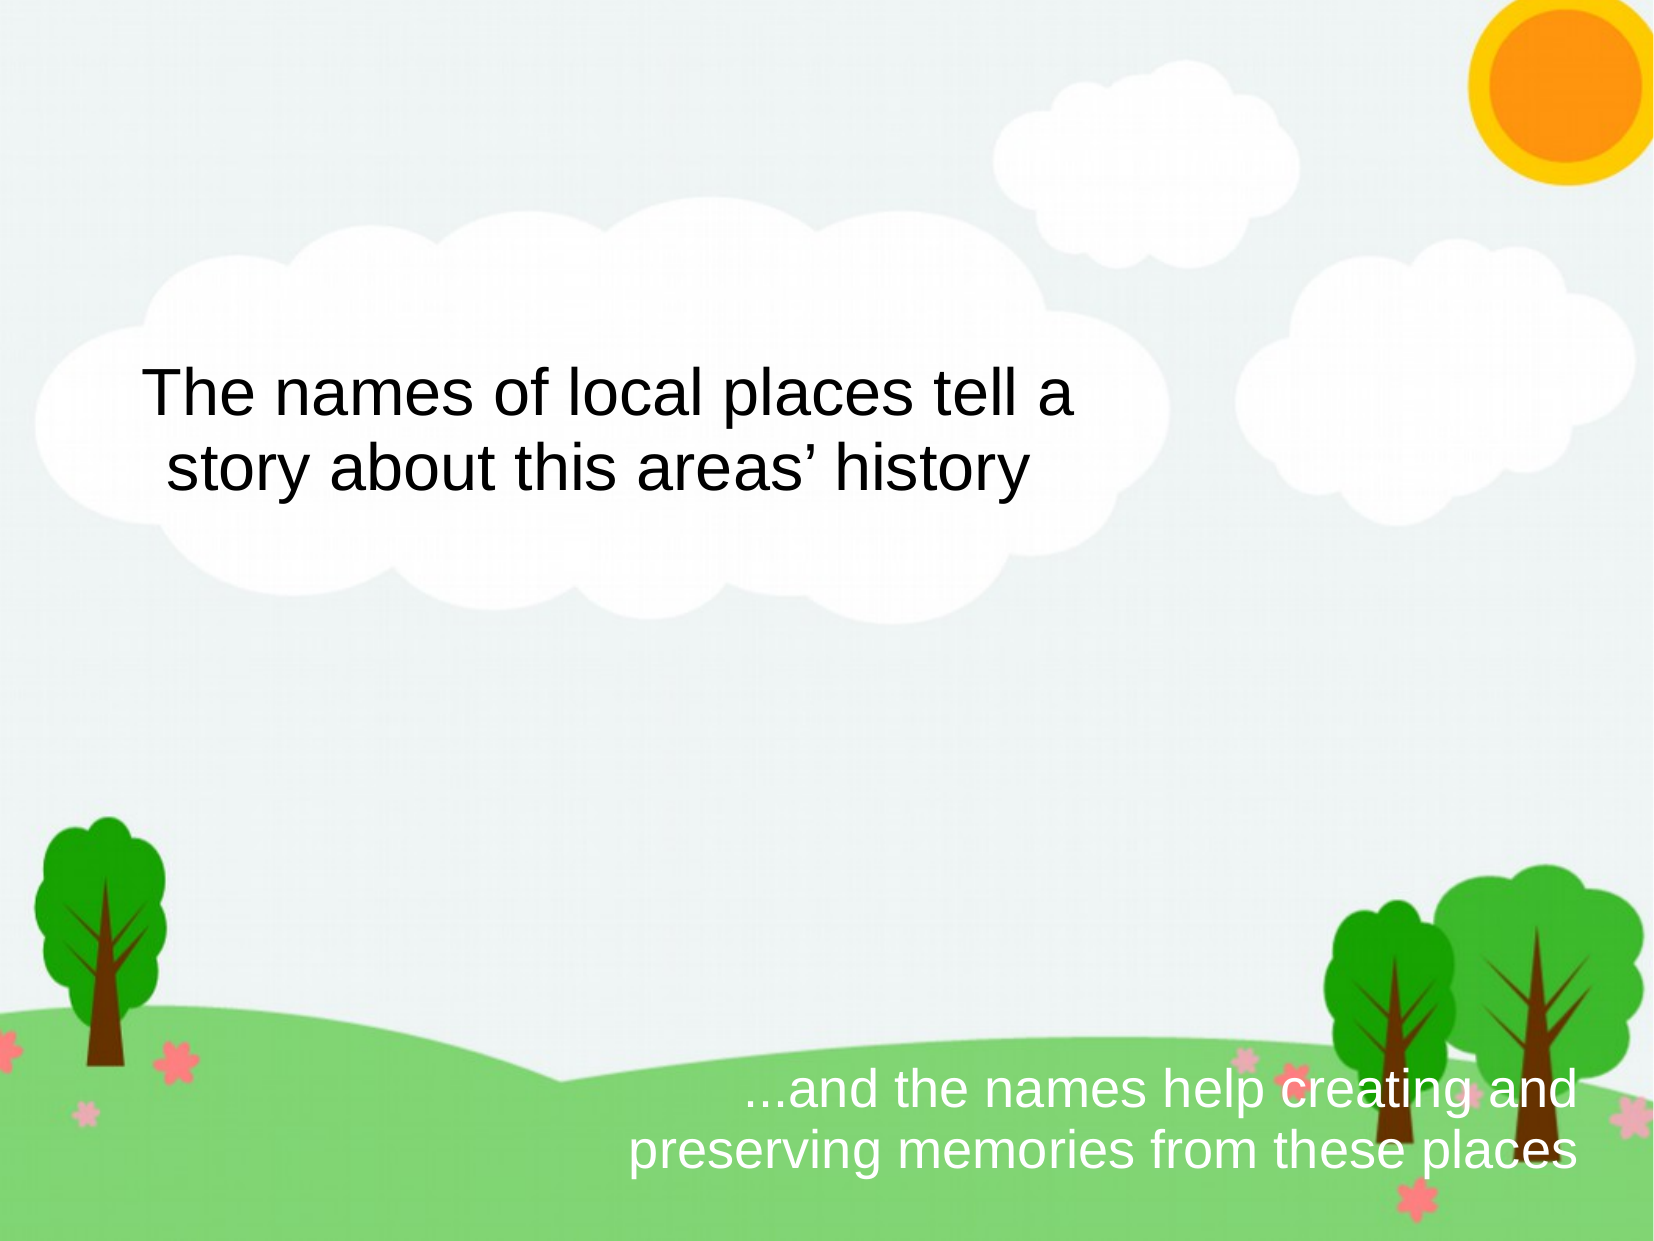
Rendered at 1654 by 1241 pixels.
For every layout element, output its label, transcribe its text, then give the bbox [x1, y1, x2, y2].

text_box ...and the names help creating and preserving memories from these places [614, 1051, 1652, 1241]
picture [0, 0, 1654, 1241]
title The names of local places tell a story about this areas’ history [70, 283, 1146, 577]
